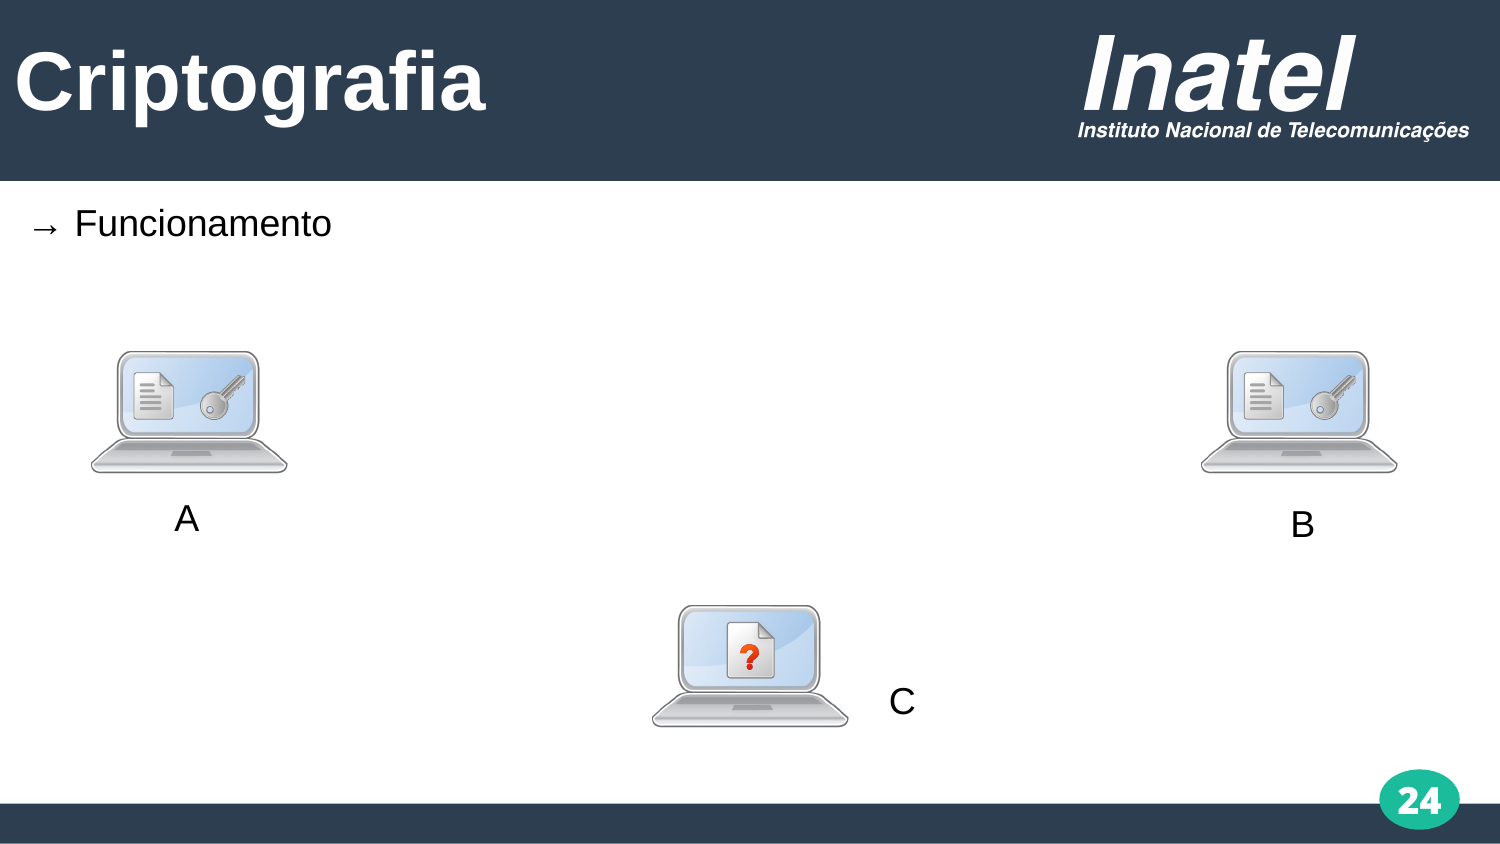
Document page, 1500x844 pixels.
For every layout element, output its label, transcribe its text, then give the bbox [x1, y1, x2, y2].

picture [82, 342, 296, 482]
text_box → Funcionamento [11, 194, 1477, 336]
picture [1078, 35, 1469, 142]
text_box B [1275, 496, 1331, 553]
text_box A [159, 490, 215, 547]
picture [1192, 342, 1406, 482]
picture [643, 596, 857, 736]
text_box C [874, 673, 931, 731]
text_box Criptografia [0, 27, 1063, 136]
